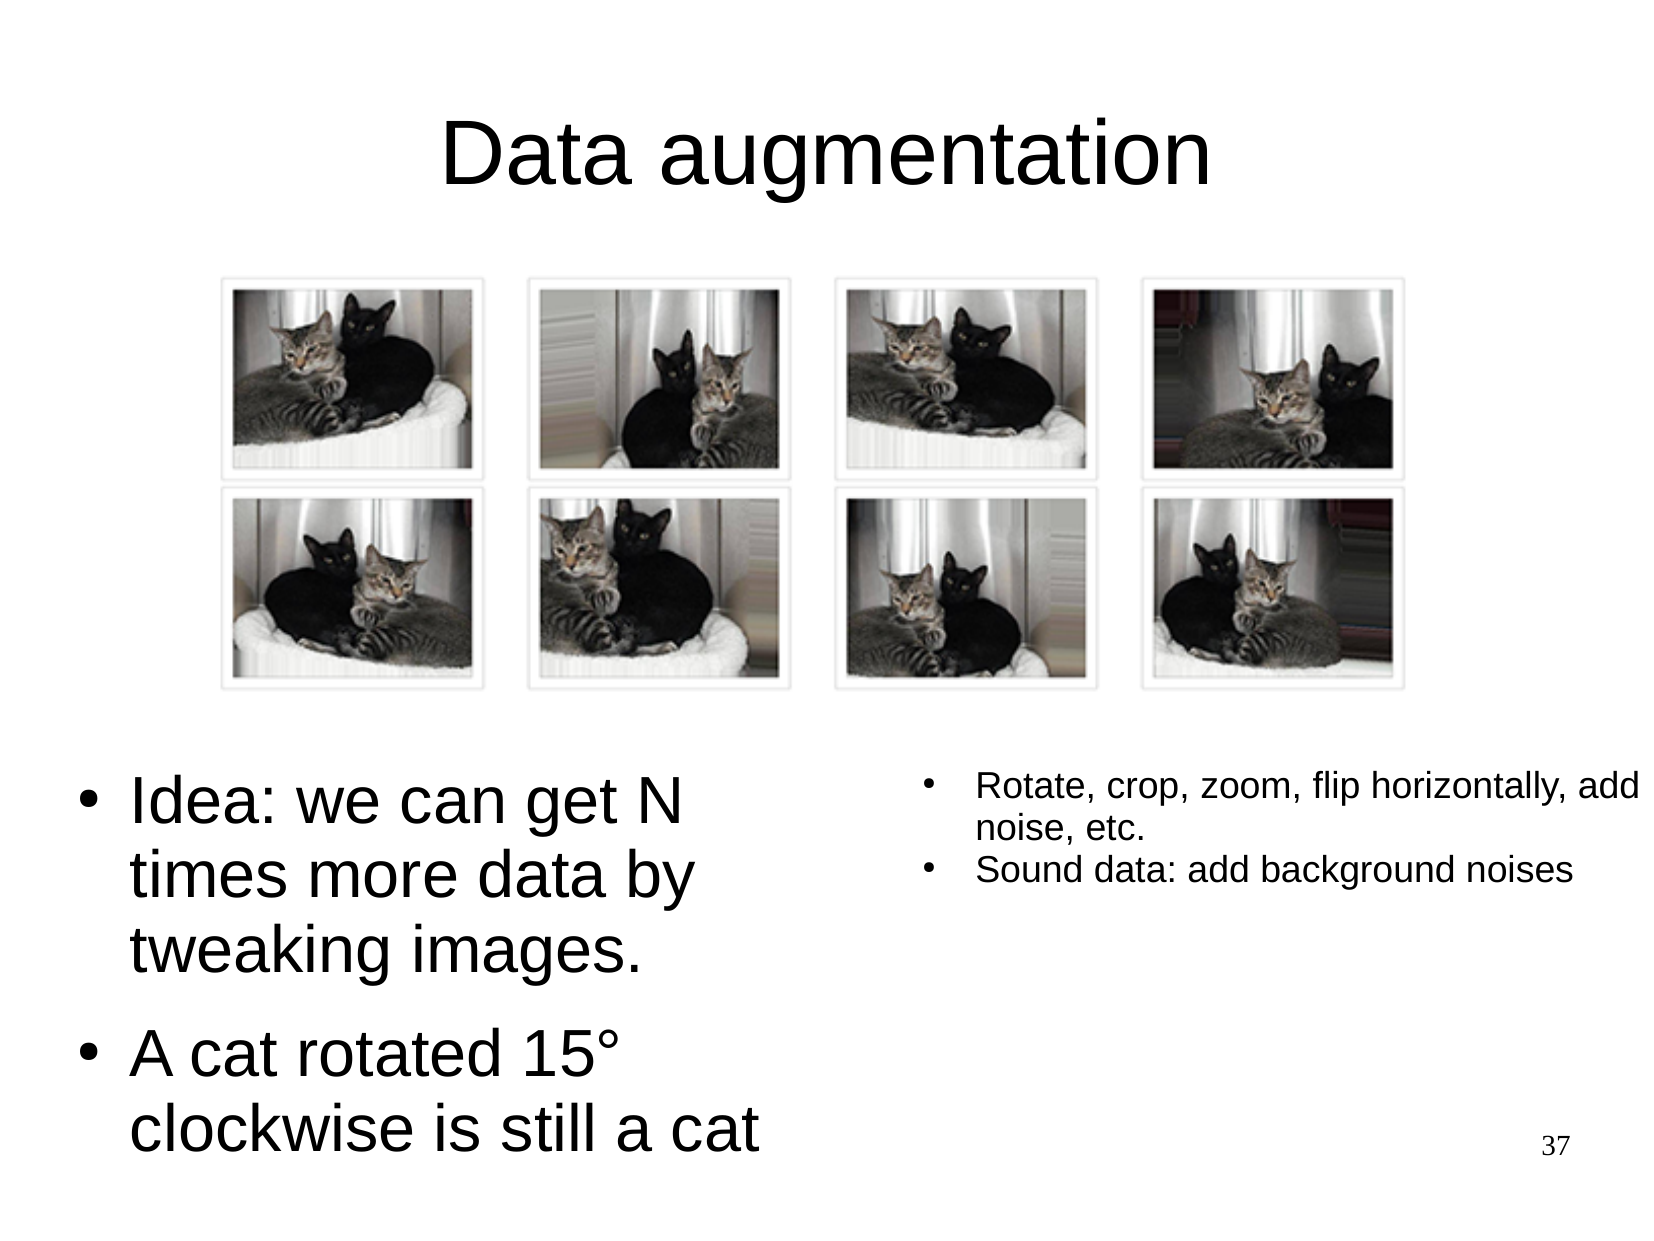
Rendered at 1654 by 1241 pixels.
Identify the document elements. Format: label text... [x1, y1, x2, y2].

text_box Rotate, crop, zoom, flip horizontally, add noise, etc. Sound data: add background noises [889, 756, 1654, 951]
list Idea: we can get N times more data by tweaking images. A cat rotated 15° clockwise is still a cat [59, 762, 811, 1241]
picture [209, 268, 1424, 704]
title Data augmentation [82, 49, 1571, 257]
